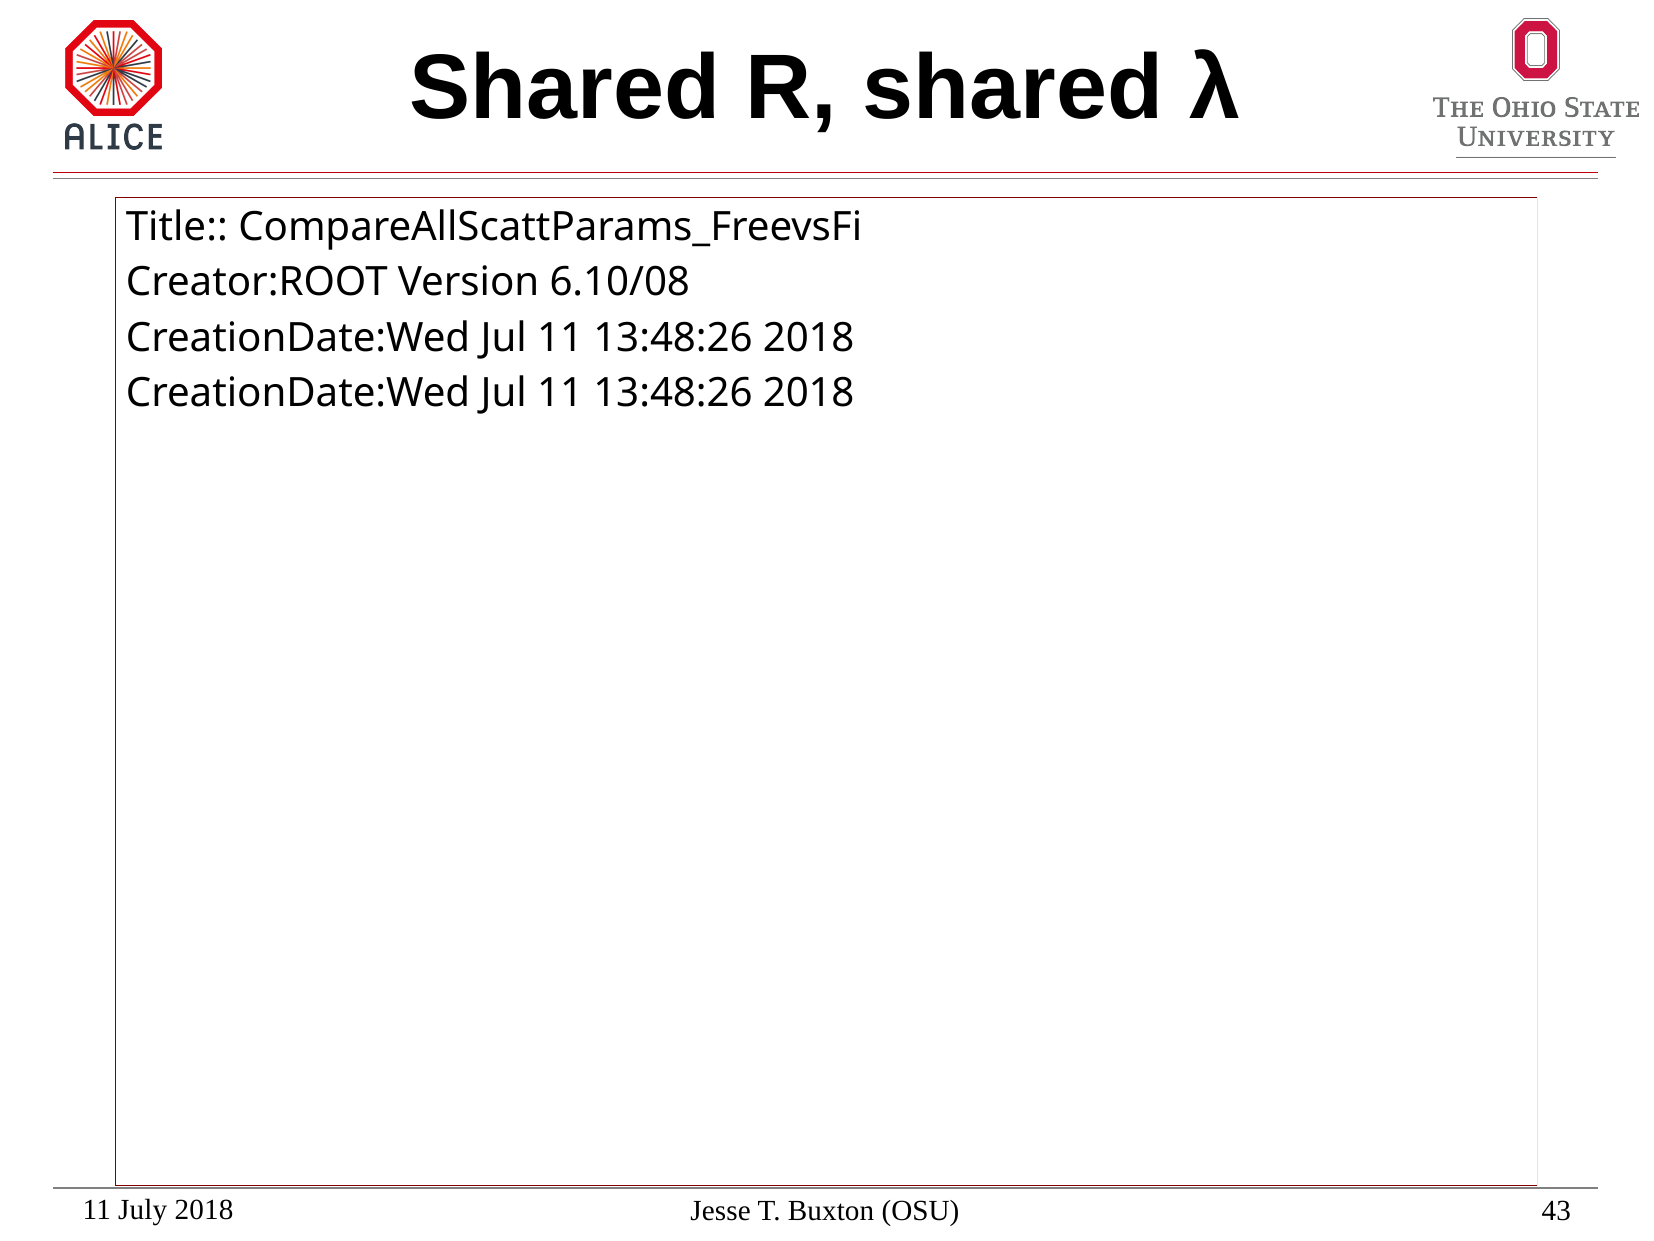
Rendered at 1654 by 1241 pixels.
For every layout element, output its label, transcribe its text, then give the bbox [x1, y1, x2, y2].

picture [1513, 5, 1642, 171]
picture [65, 20, 137, 150]
picture [112, 195, 1538, 1186]
title Shared R, shared λ [137, 1, 1513, 172]
